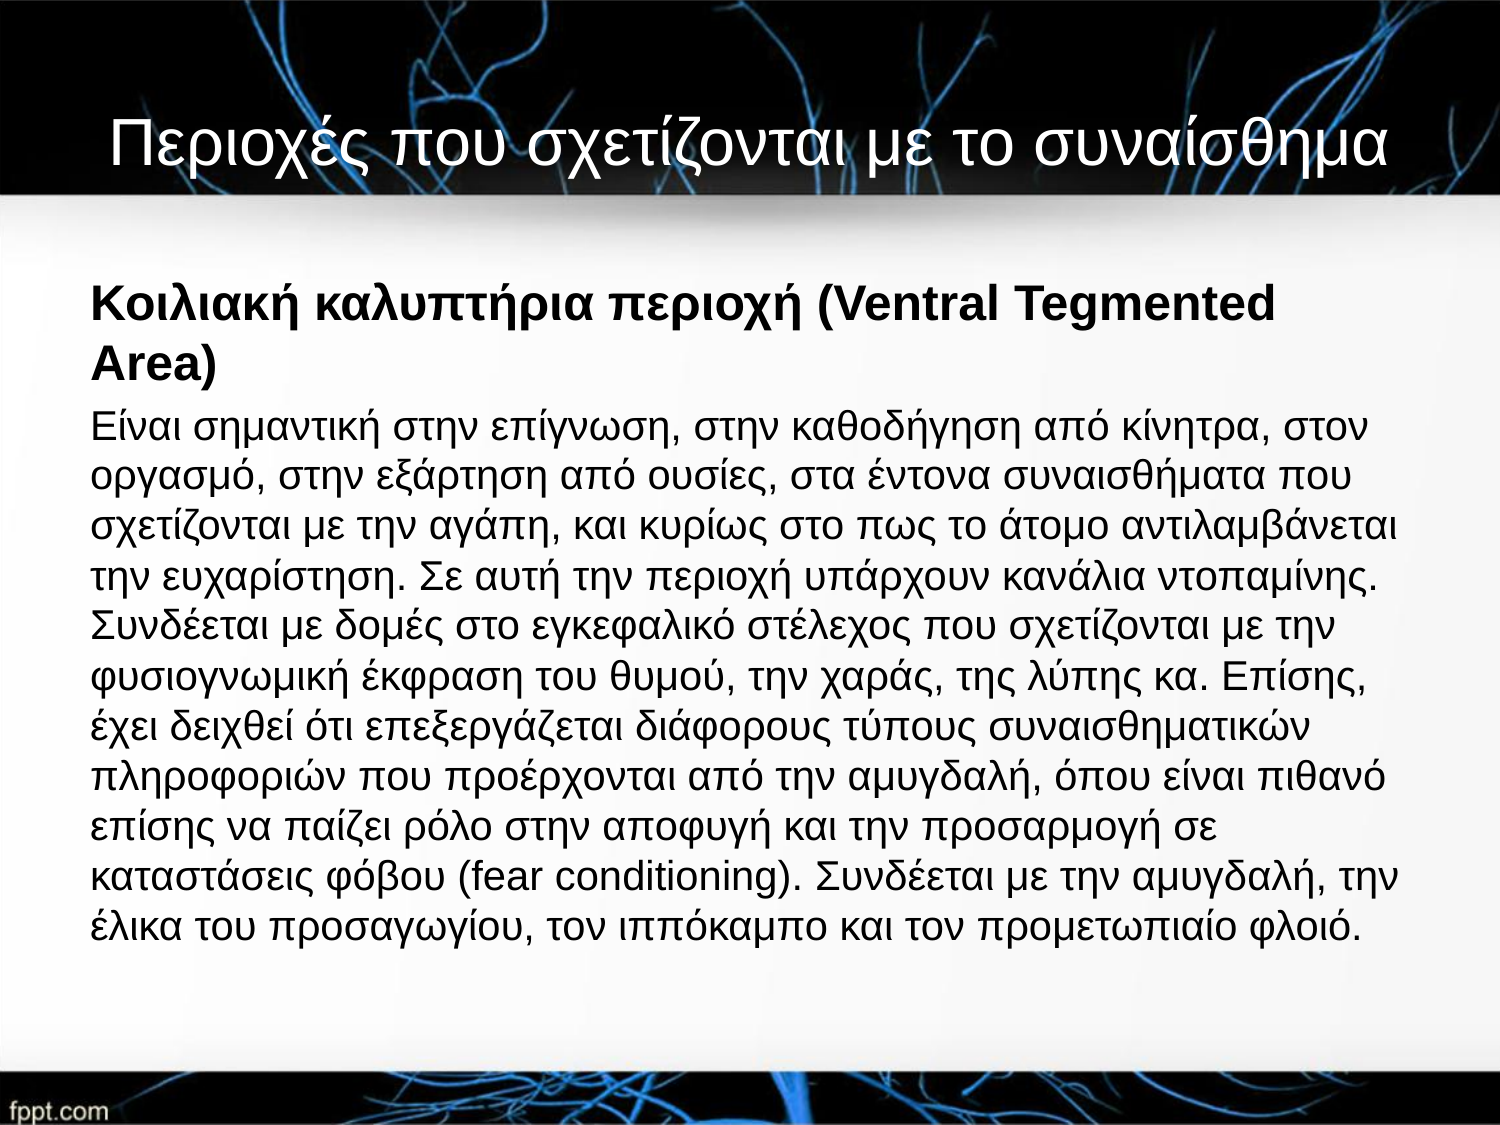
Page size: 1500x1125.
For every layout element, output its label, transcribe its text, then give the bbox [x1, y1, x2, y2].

picture [0, 0, 1500, 1125]
title Περιοχές που σχετίζονται με το συναίσθημα [75, 45, 1425, 233]
list Κοιλιακή καλυπτήρια περιοχή (Ventral Tegmented Area) Είναι σημαντική στην επίγνωση, στην καθοδήγηση από κίνητρα, στον οργασμό, στην εξάρτηση από ουσίες, στα έντονα συναισθήματα που σχετίζονται με την αγάπη, και κυρίως στο πως το άτομο αντιλαμβάνεται την ευχαρίστηση. Σε αυτή την περιοχή υπάρχουν κανάλια ντοπαμίνης. Συνδέεται με δομές στο εγκεφαλικό στέλεχος που σχετίζονται με την φυσιογνωμική έκφραση του θυμού, την χαράς, της λύπης κα. Επίσης, έχει δειχθεί ότι επεξεργάζεται διάφορους τύπους συναισθηματικών πληροφοριών που προέρχονται από την αμυγδαλή, όπου είναι πιθανό επίσης να παίζει ρόλο στην αποφυγή και την προσαρμογή σε καταστάσεις φόβου (fear conditioning). Συνδέεται με την αμυγδαλή, την έλικα του προσαγωγίου, τον ιππόκαμπο και τον προμετωπιαίο φλοιό. [75, 262, 1425, 1005]
